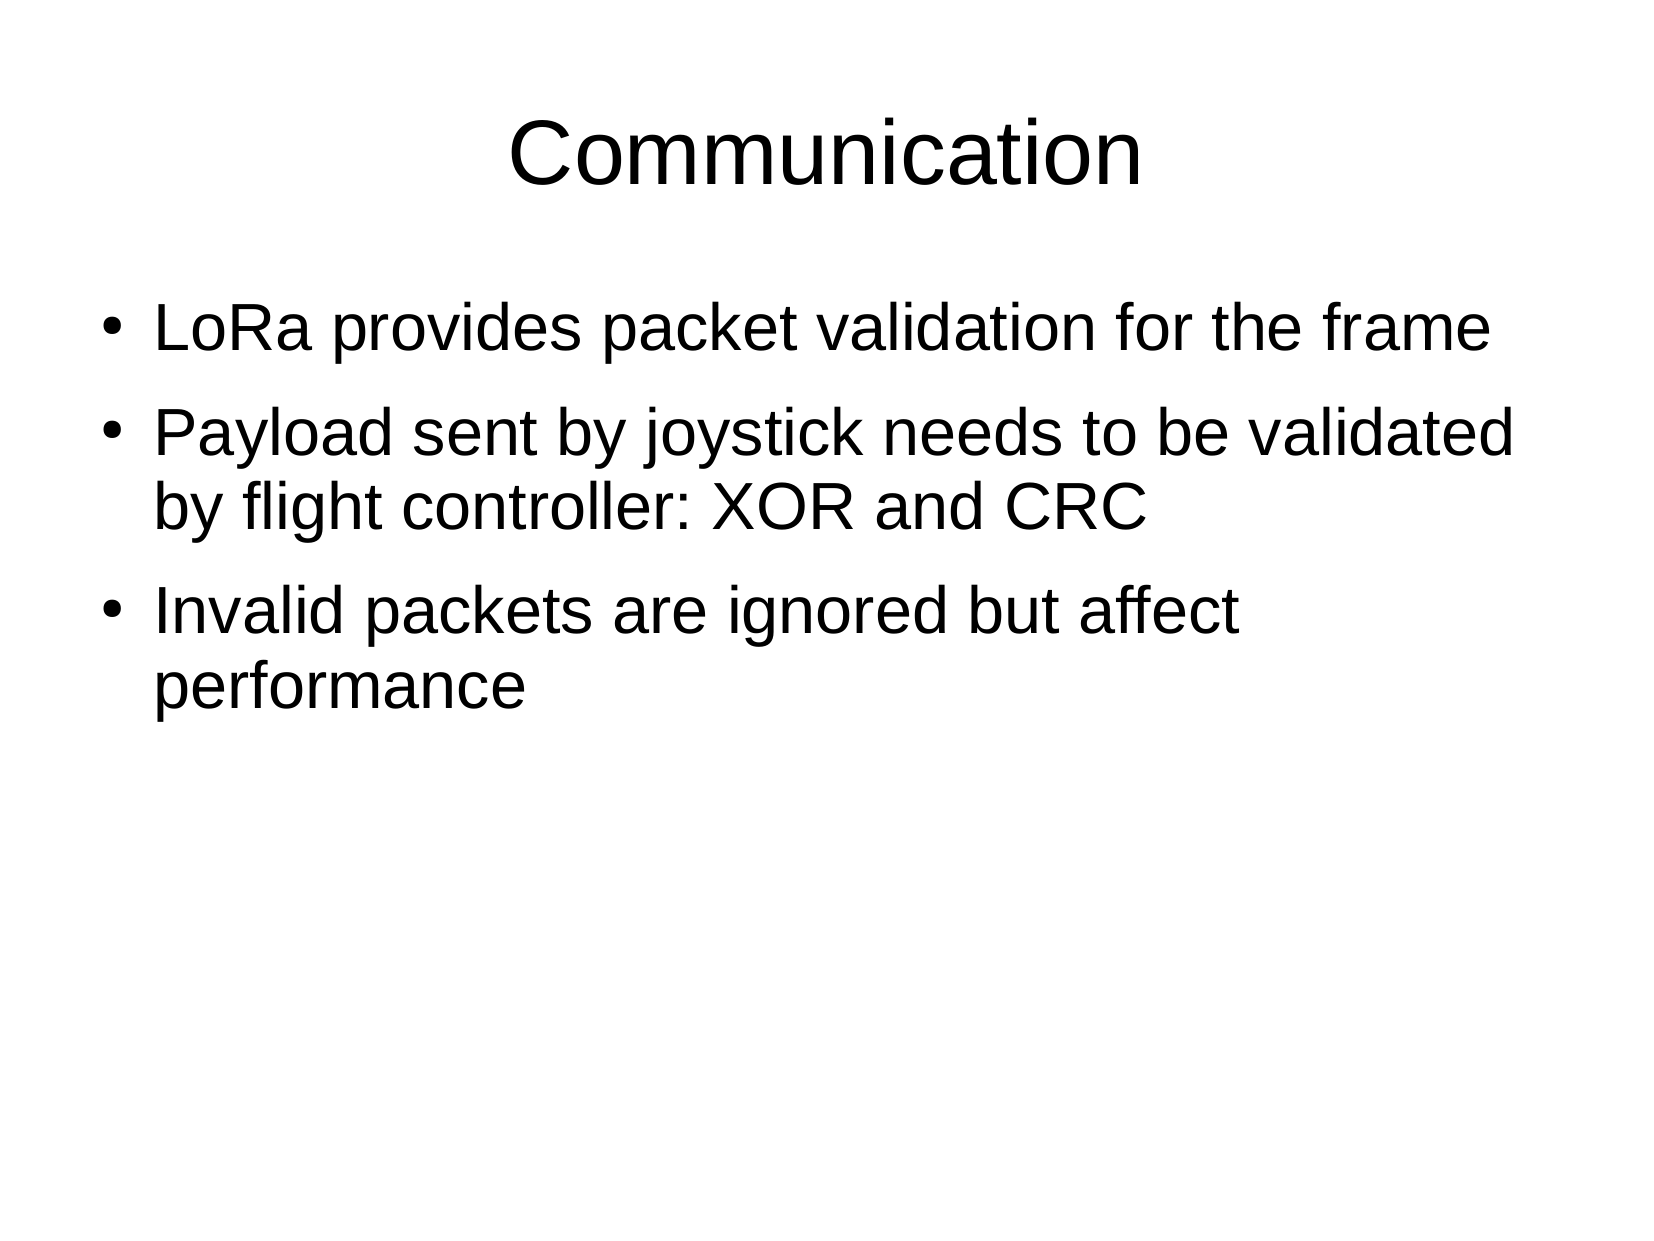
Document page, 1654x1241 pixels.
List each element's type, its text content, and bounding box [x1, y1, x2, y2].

title Communication [82, 49, 1571, 257]
list LoRa provides packet validation for the frame Payload sent by joystick needs to be validated by flight controller: XOR and CRC Invalid packets are ignored but affect performance [82, 290, 1571, 1109]
